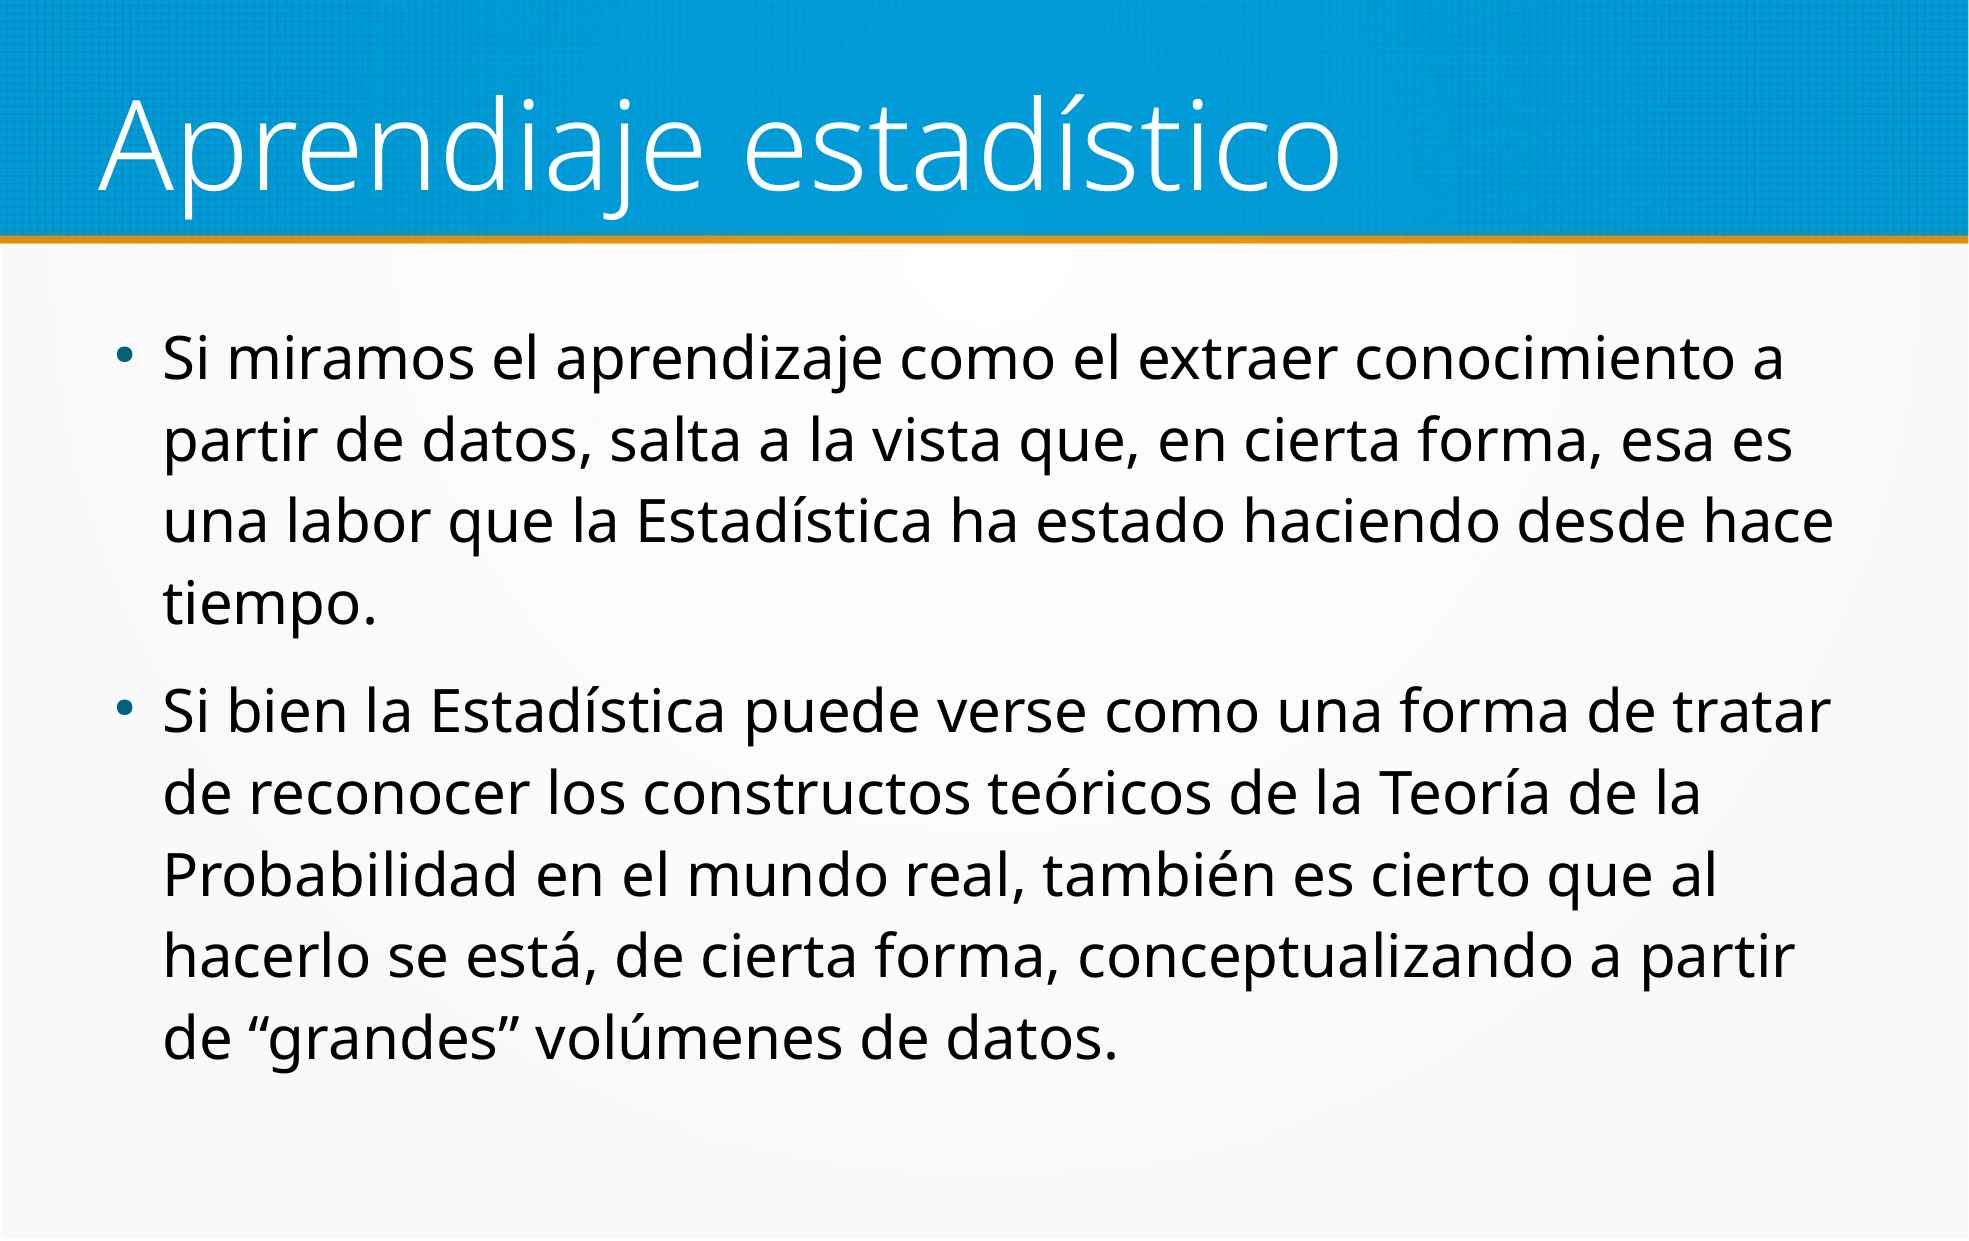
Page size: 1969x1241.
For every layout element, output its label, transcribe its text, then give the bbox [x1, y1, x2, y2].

picture [0, 233, 1969, 1241]
list Si miramos el aprendizaje como el extraer conocimiento a partir de datos, salta a la vista que, en cierta forma, esa es una labor que la Estadística ha estado haciendo desde hace tiempo. Si bien la Estadística puede verse como una forma de tratar de reconocer los constructos teóricos de la Teoría de la Probabilidad en el mundo real, también es cierto que al hacerlo se está, de cierta forma, conceptualizando a partir de “grandes” volúmenes de datos. [98, 315, 1861, 1081]
title Aprendiaje estadístico [98, 19, 1870, 227]
